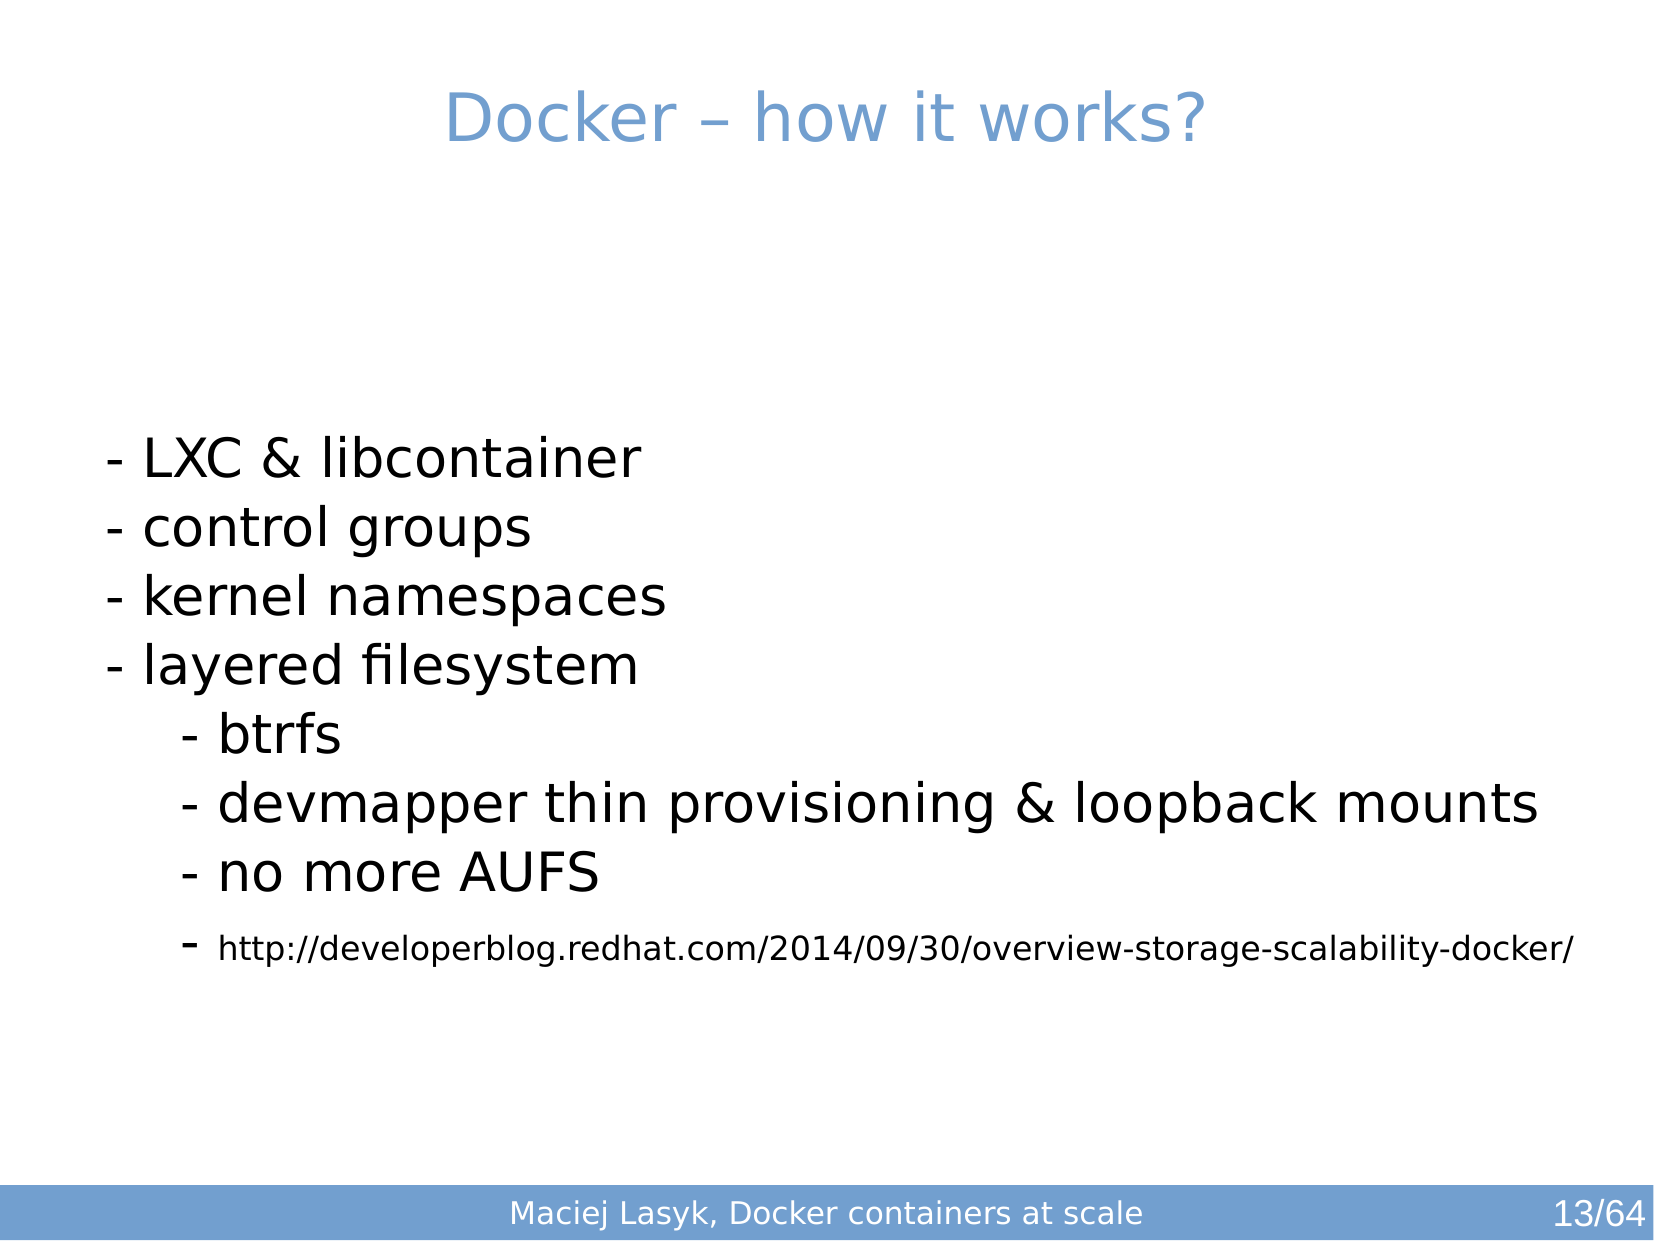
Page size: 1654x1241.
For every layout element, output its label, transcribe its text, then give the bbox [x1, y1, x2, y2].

text_box - LXC & libcontainer - control groups - kernel namespaces - layered filesystem - btrfs - devmapper thin provisioning & loopback mounts - no more AUFS - http://developerblog.redhat.com/2014/09/30/overview-storage-scalability-docker/ [90, 419, 1591, 1050]
text_box Docker – how it works? [428, 72, 1225, 166]
text_box Maciej Lasyk, Docker containers at scale [494, 1188, 1160, 1240]
text_box 13/64 [1527, 1185, 1654, 1241]
text_box [0, 1185, 1527, 1241]
